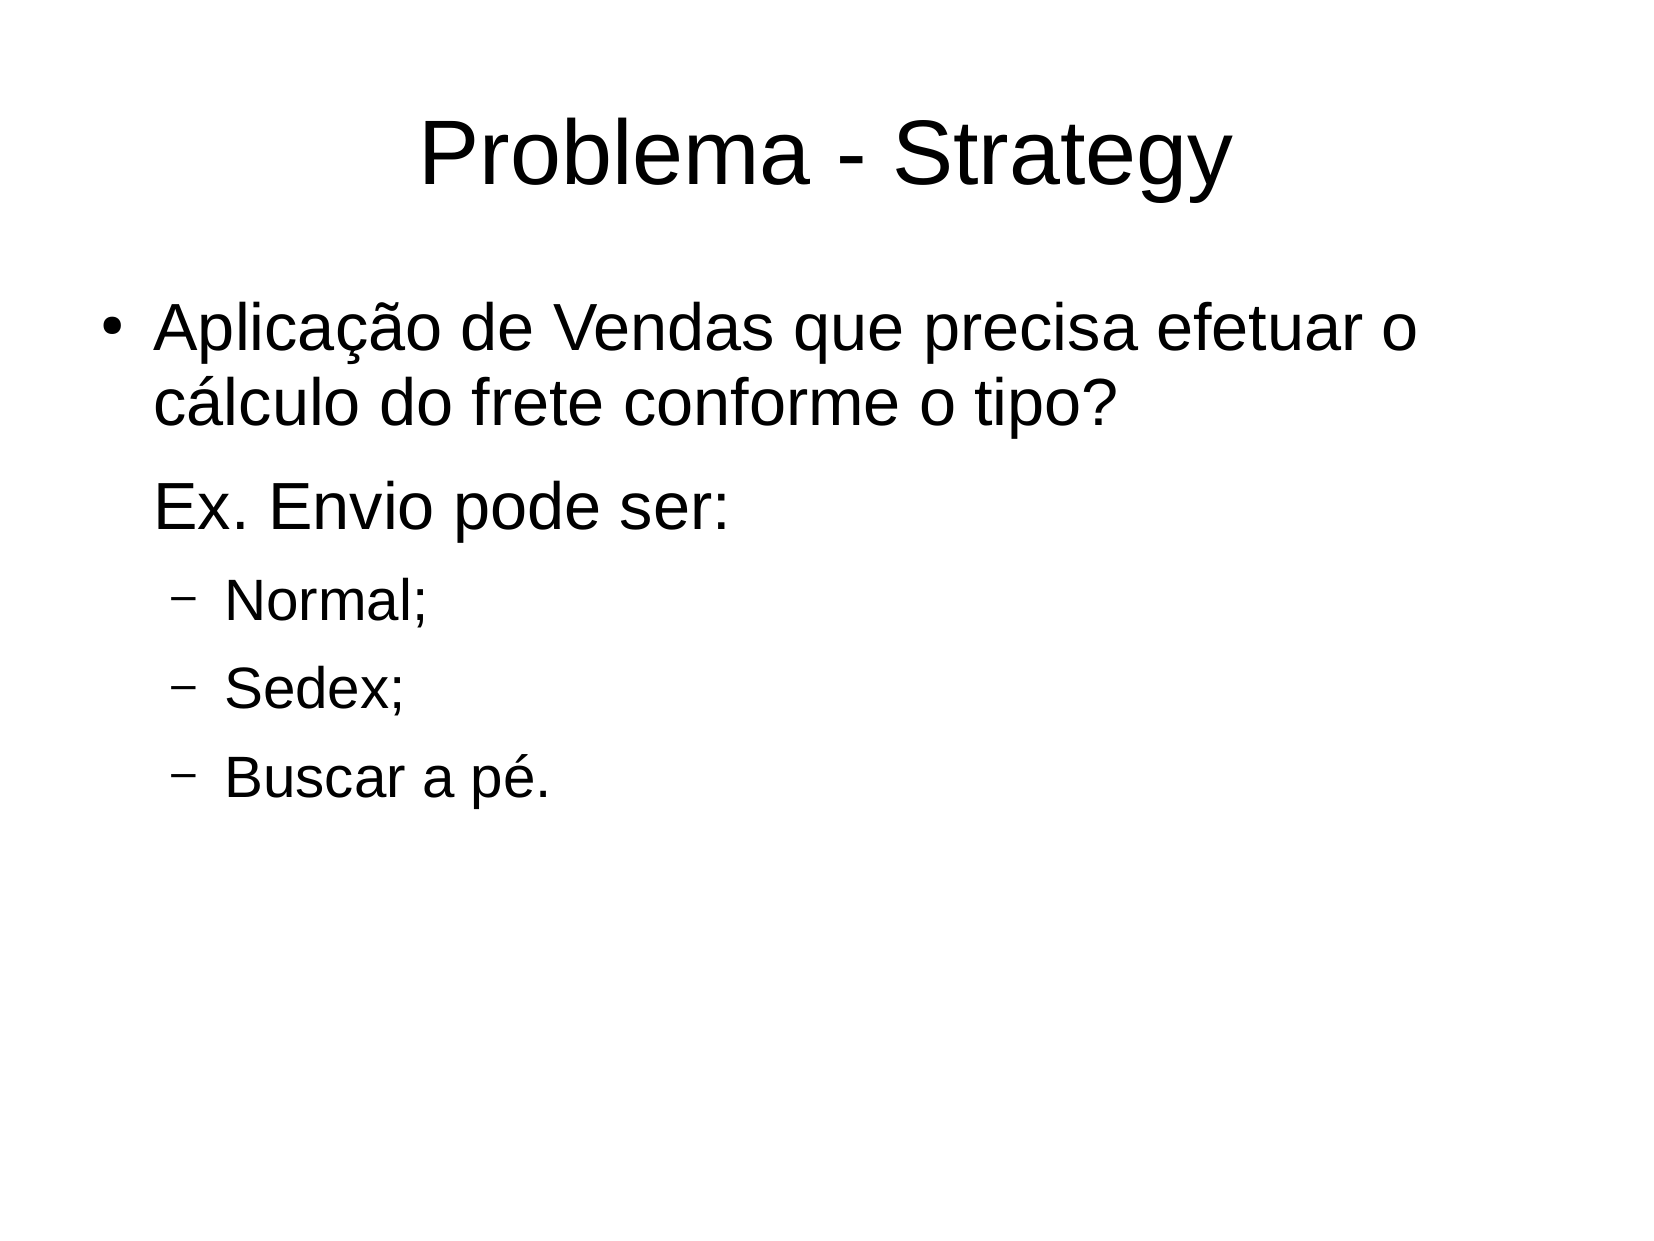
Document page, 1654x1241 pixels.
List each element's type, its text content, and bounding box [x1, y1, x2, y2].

title Problema - Strategy [82, 49, 1571, 257]
list Aplicação de Vendas que precisa efetuar o cálculo do frete conforme o tipo? Ex. Envio pode ser: Normal; Sedex; Buscar a pé. [82, 290, 1571, 1010]
